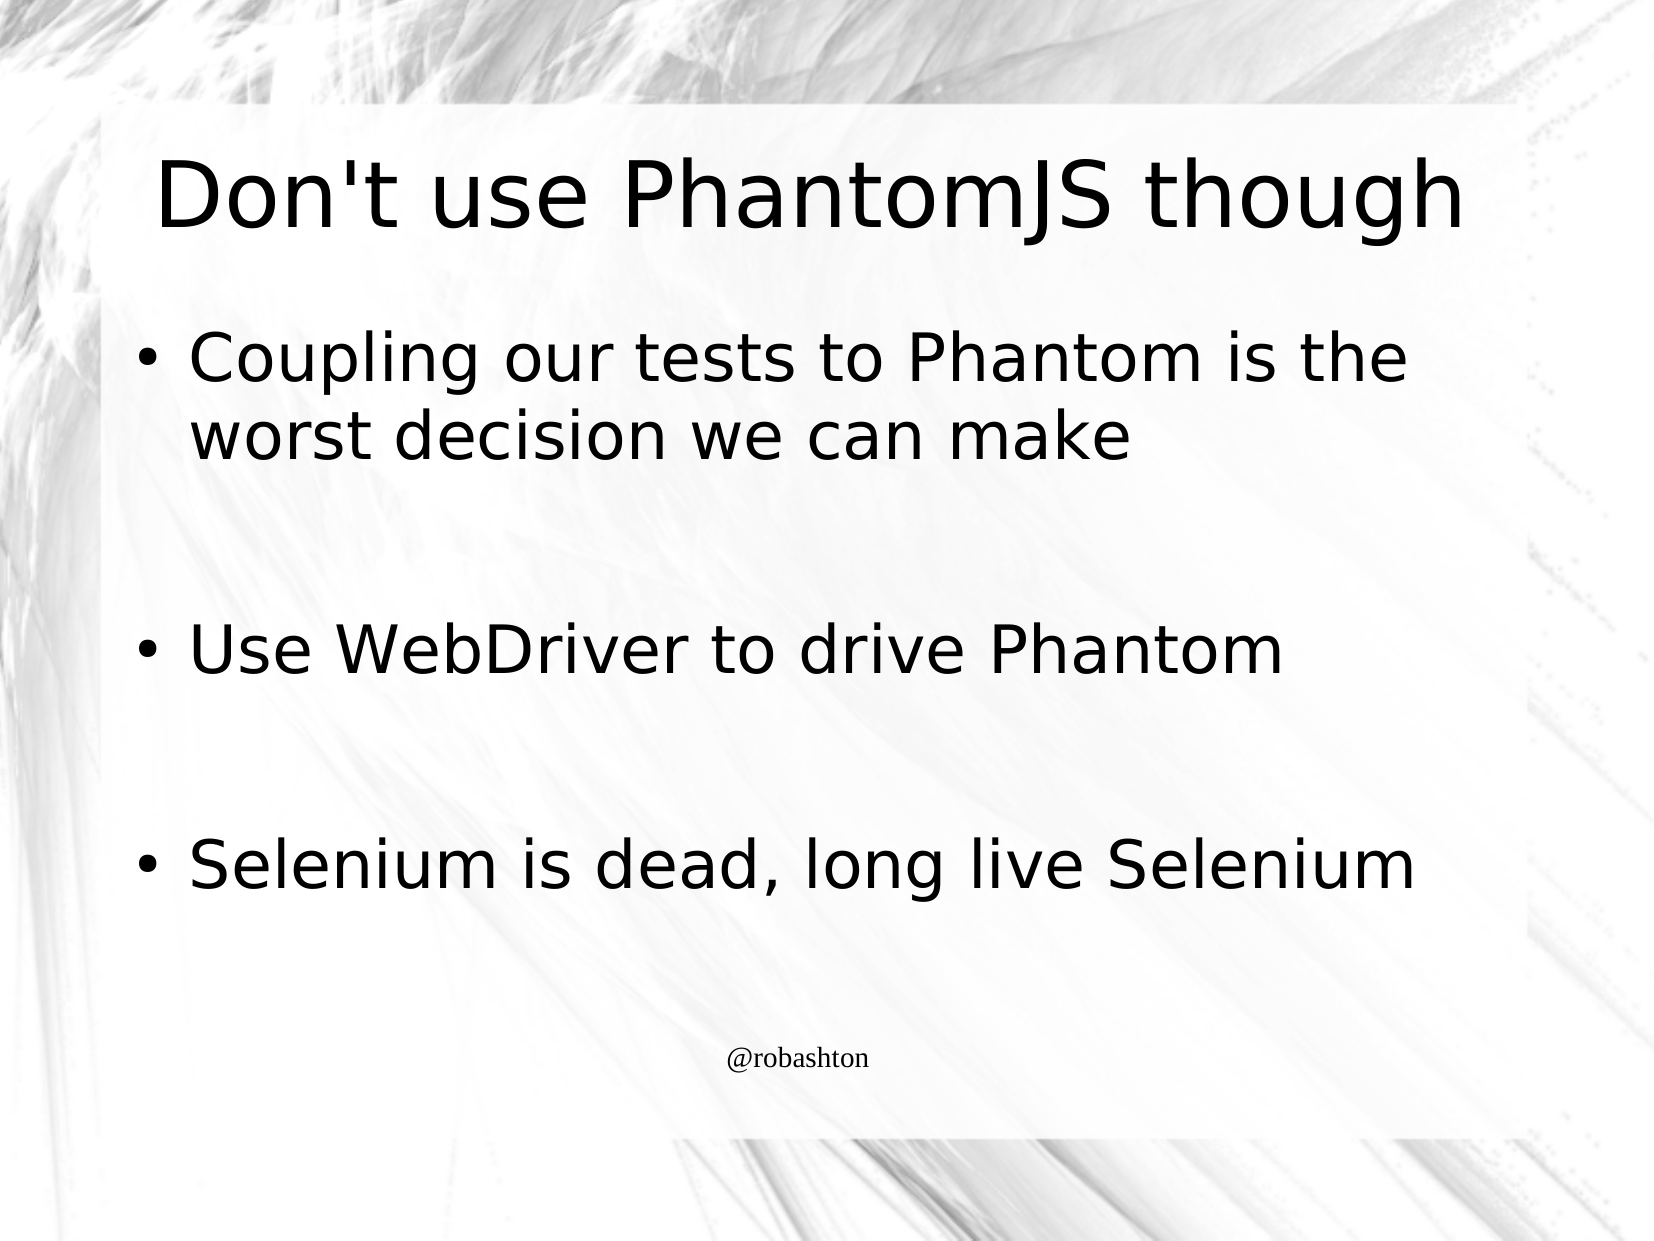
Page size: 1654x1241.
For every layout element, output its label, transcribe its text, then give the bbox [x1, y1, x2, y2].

picture [0, 0, 1654, 1241]
title Don't use PhantomJS though [118, 112, 1506, 281]
list Coupling our tests to Phantom is the worst decision we can make Use WebDriver to drive Phantom Selenium is dead, long live Selenium [118, 319, 1571, 1040]
